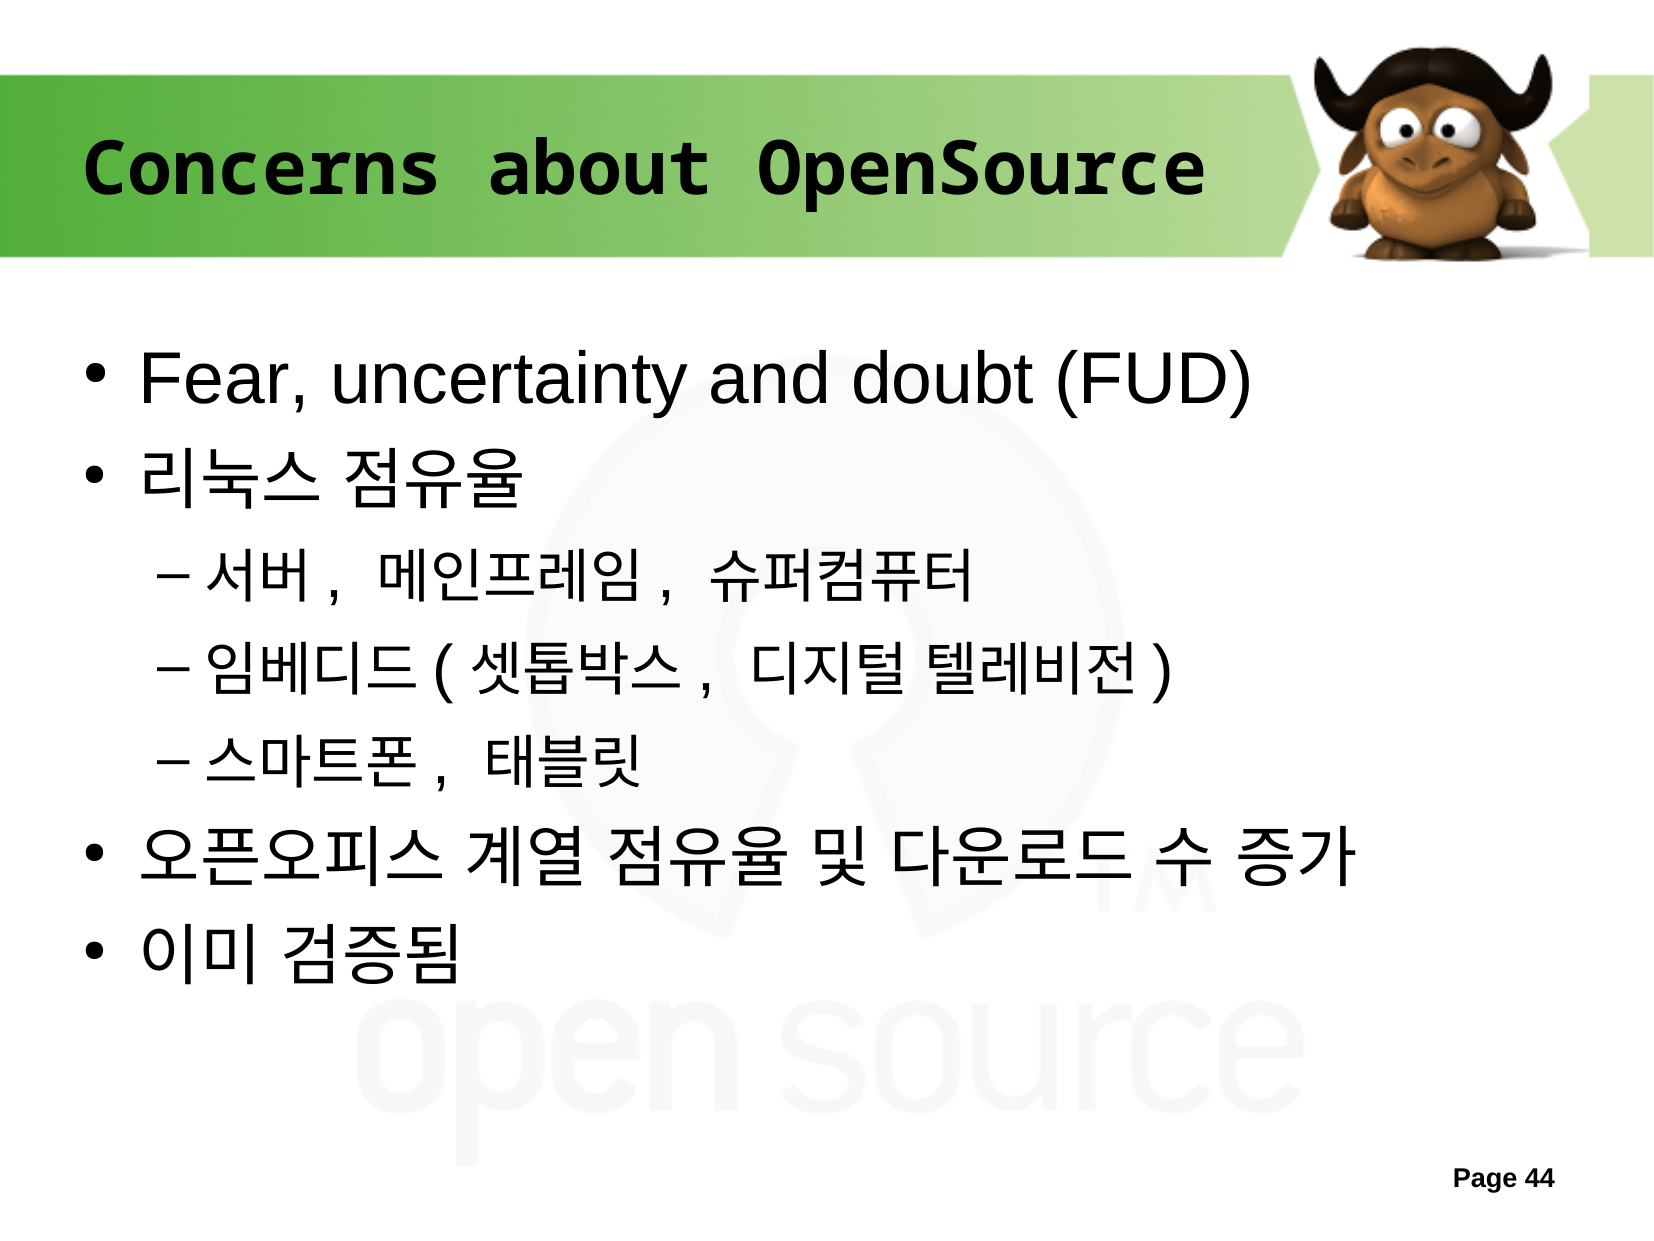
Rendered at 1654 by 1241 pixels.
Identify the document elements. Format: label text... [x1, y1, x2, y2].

list Fear, uncertainty and doubt (FUD) 리눅스 점유율 서버, 메인프레임, 슈퍼컴퓨터 임베디드(셋톱박스, 디지털 텔레비전) 스마트폰, 태블릿 오픈오피스 계열 점유율 및 다운로드 수 증가 이미 검증됨 [82, 330, 1571, 1134]
picture [0, 0, 1654, 1241]
title Concerns about OpenSource [82, 61, 1571, 269]
